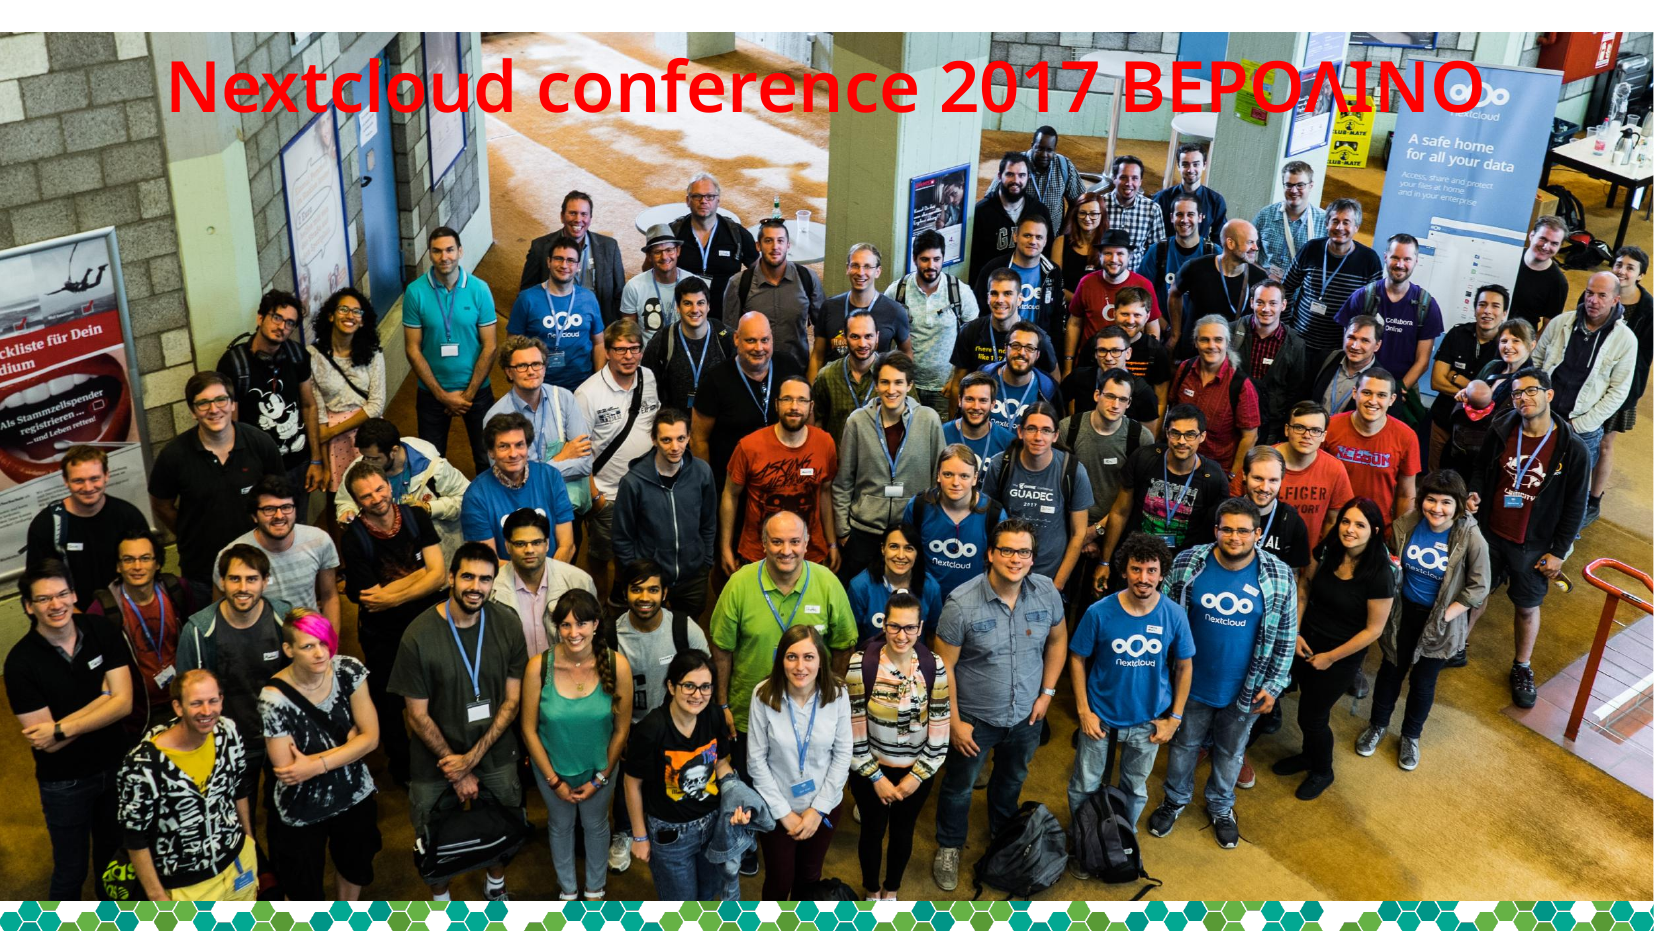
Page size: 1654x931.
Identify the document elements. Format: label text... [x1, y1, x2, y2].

title Nextcloud conference 2017 ΒΕΡΟΛΙΝΟ [123, 7, 1530, 163]
picture [0, 32, 1654, 931]
